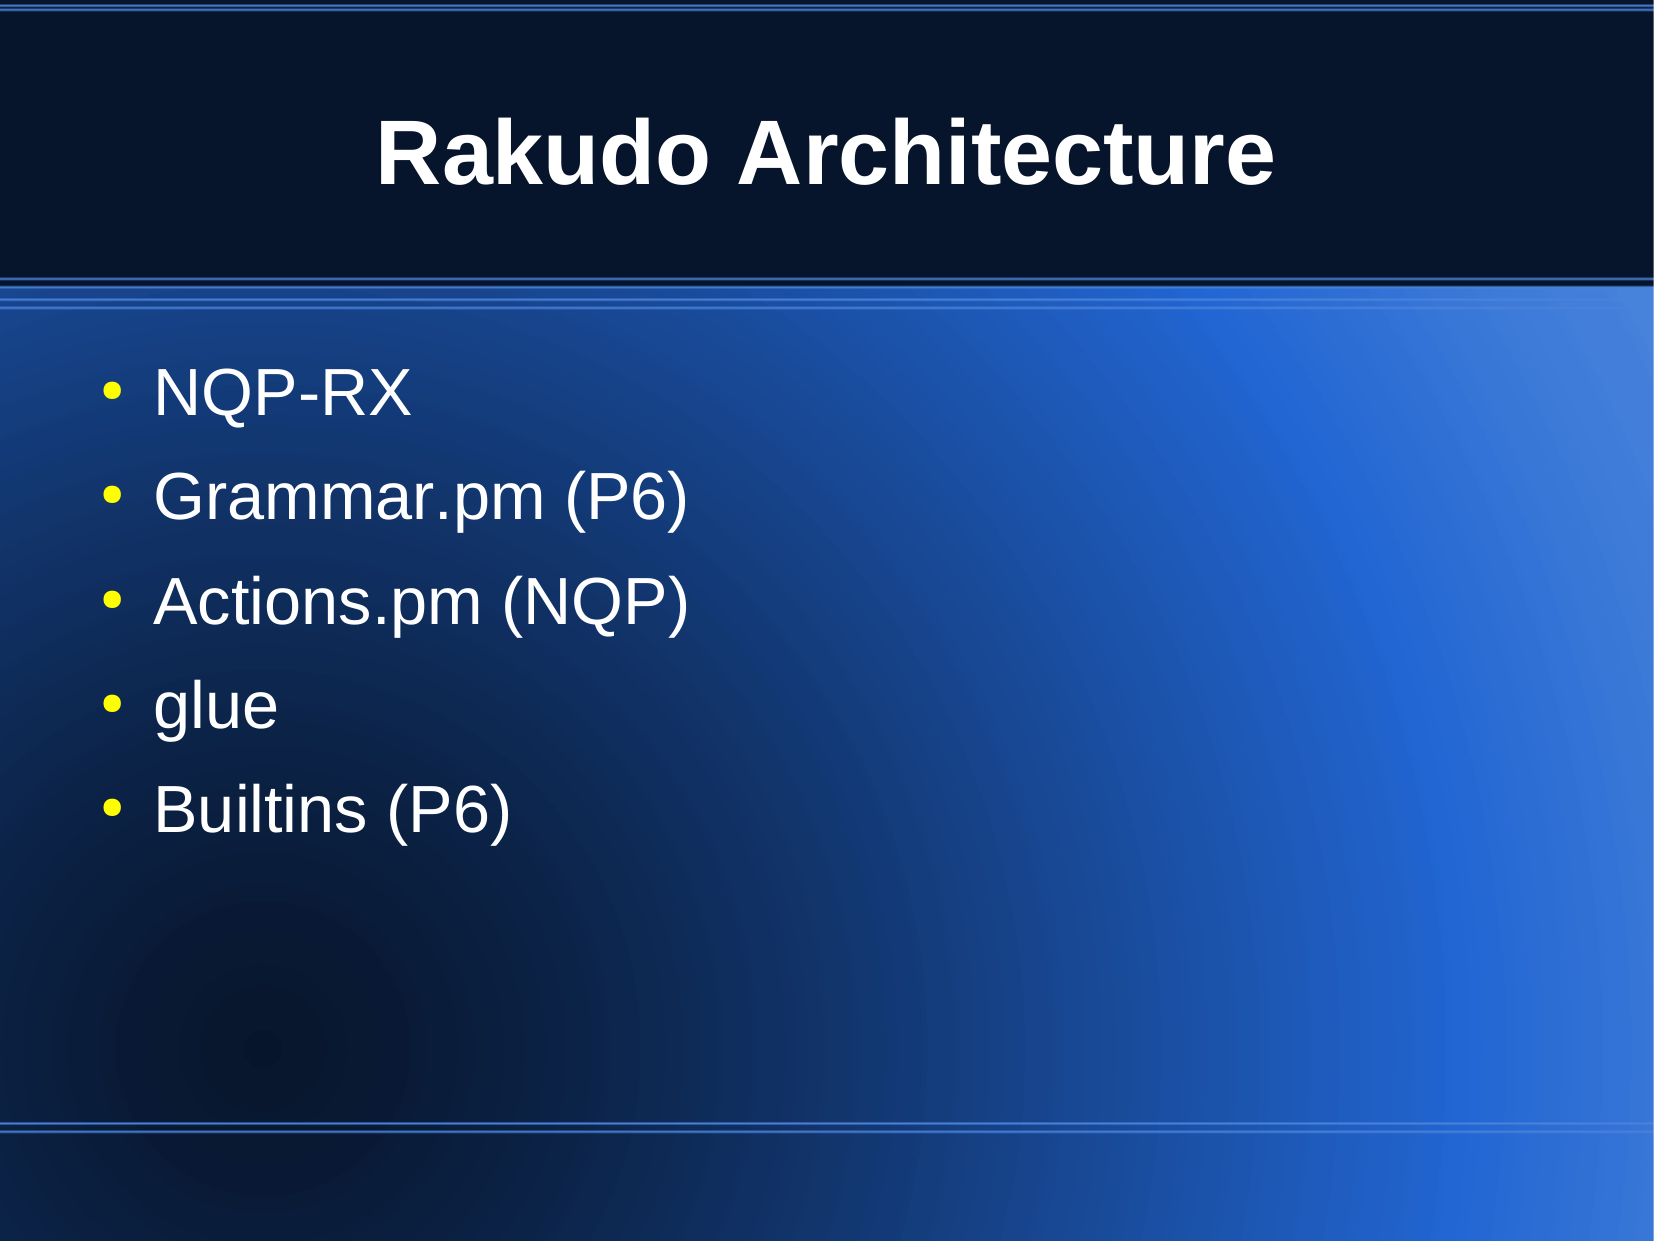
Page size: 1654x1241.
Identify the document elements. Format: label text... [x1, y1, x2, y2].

list NQP-RX Grammar.pm (P6) Actions.pm (NQP) glue Builtins (P6) [82, 355, 1571, 1159]
title Rakudo Architecture [82, 56, 1571, 250]
picture [0, 0, 1654, 1241]
